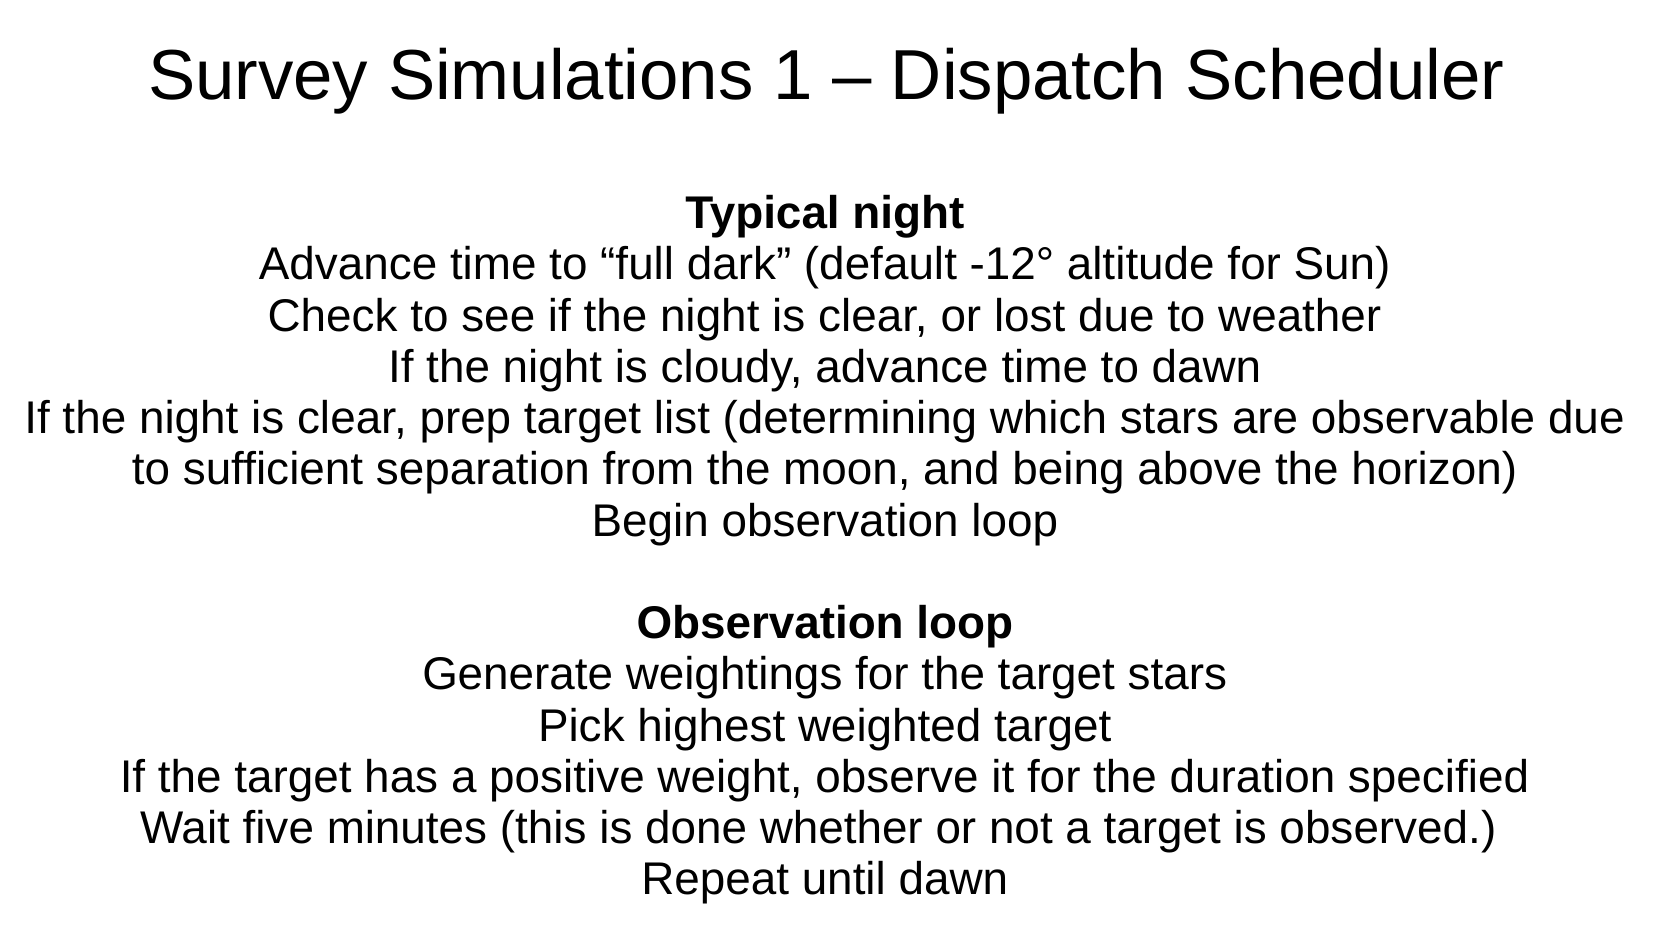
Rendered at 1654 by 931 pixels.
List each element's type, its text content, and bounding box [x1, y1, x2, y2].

title Survey Simulations 1 – Dispatch Scheduler [0, 0, 1654, 151]
text_box Typical night Advance time to “full dark” (default -12° altitude for Sun) Check to see if the night is clear, or lost due to weather If the night is cloudy, advance time to dawn If the night is clear, prep target list (determining which stars are observable due to sufficient separation from the moon, and being above the horizon) Begin observation loop Observation loop Generate weightings for the target stars Pick highest weighted target If the target has a positive weight, observe it for the duration specified Wait five minutes (this is done whether or not a target is observed.) Repeat until dawn [0, 154, 1651, 931]
